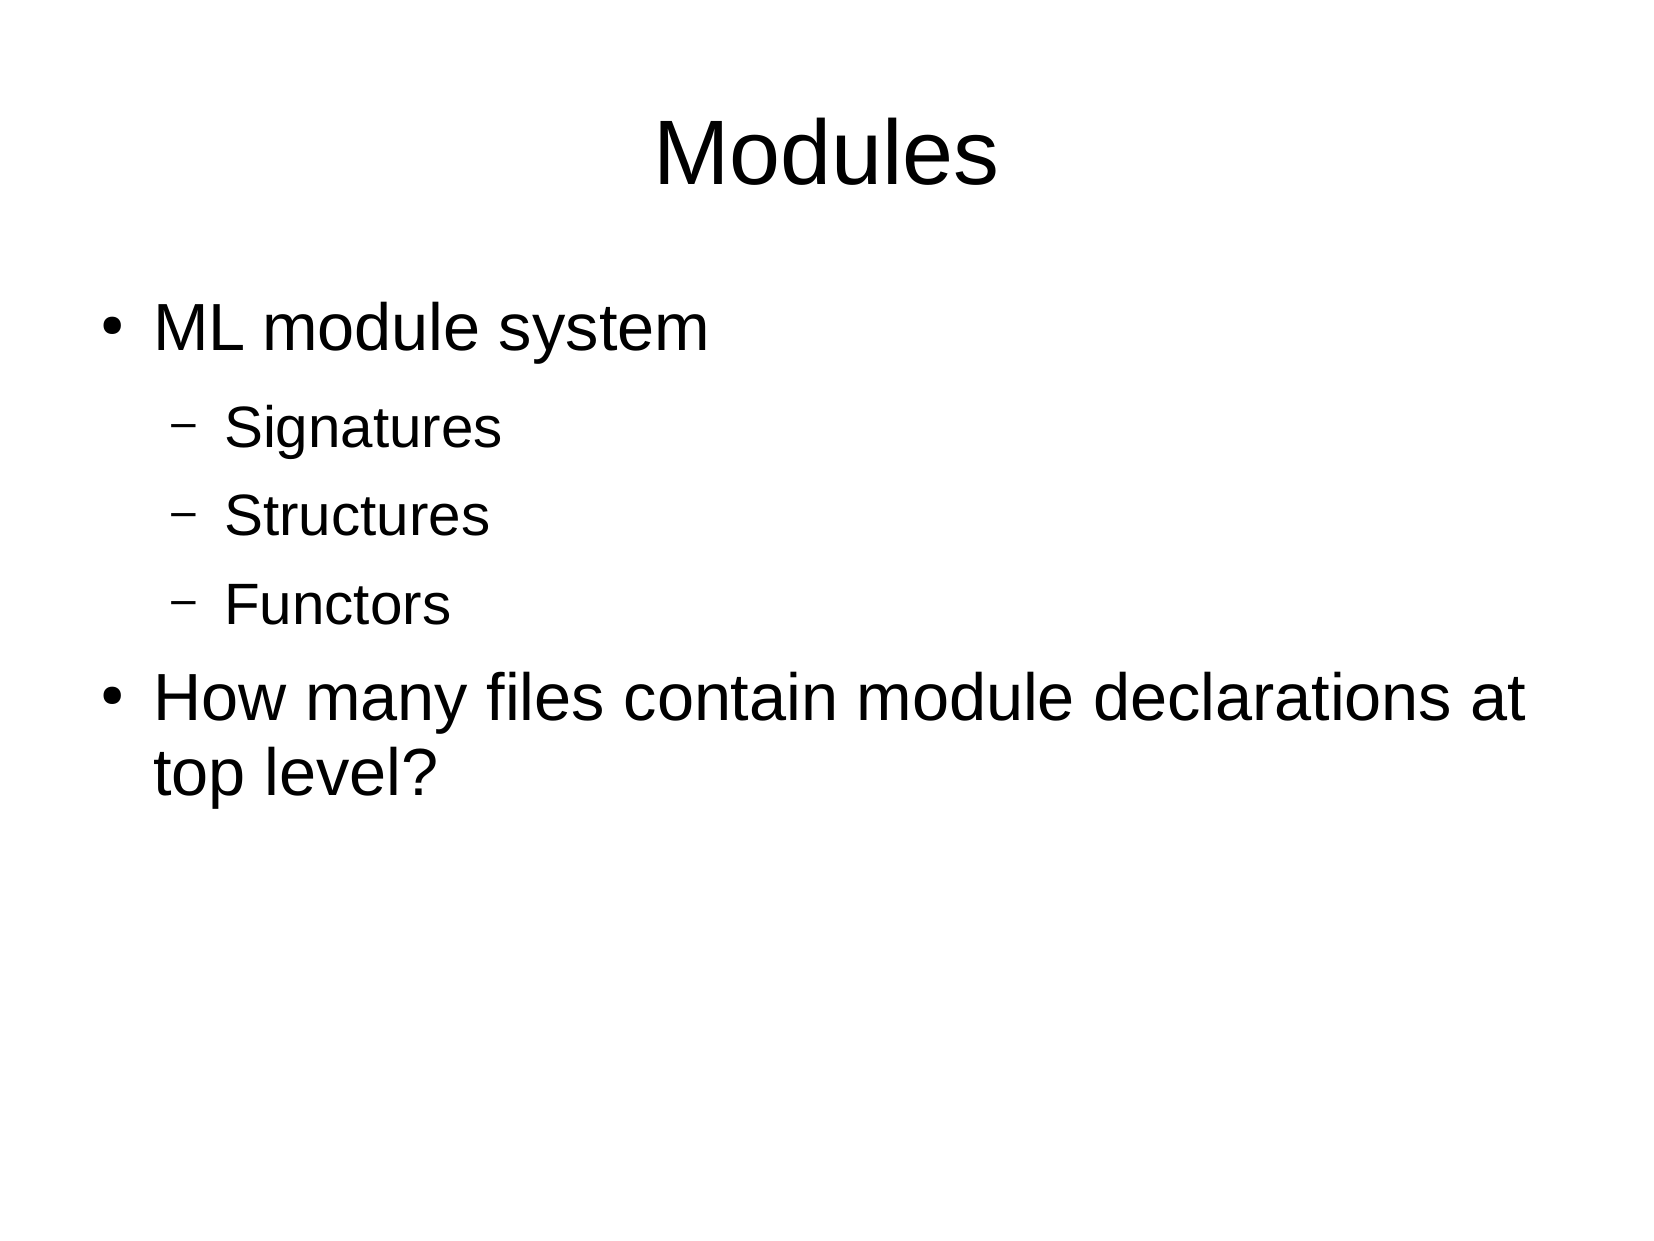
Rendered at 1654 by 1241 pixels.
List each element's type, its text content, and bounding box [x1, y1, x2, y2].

title Modules [82, 49, 1571, 257]
list ML module system Signatures Structures Functors How many files contain module declarations at top level? [82, 290, 1571, 1010]
